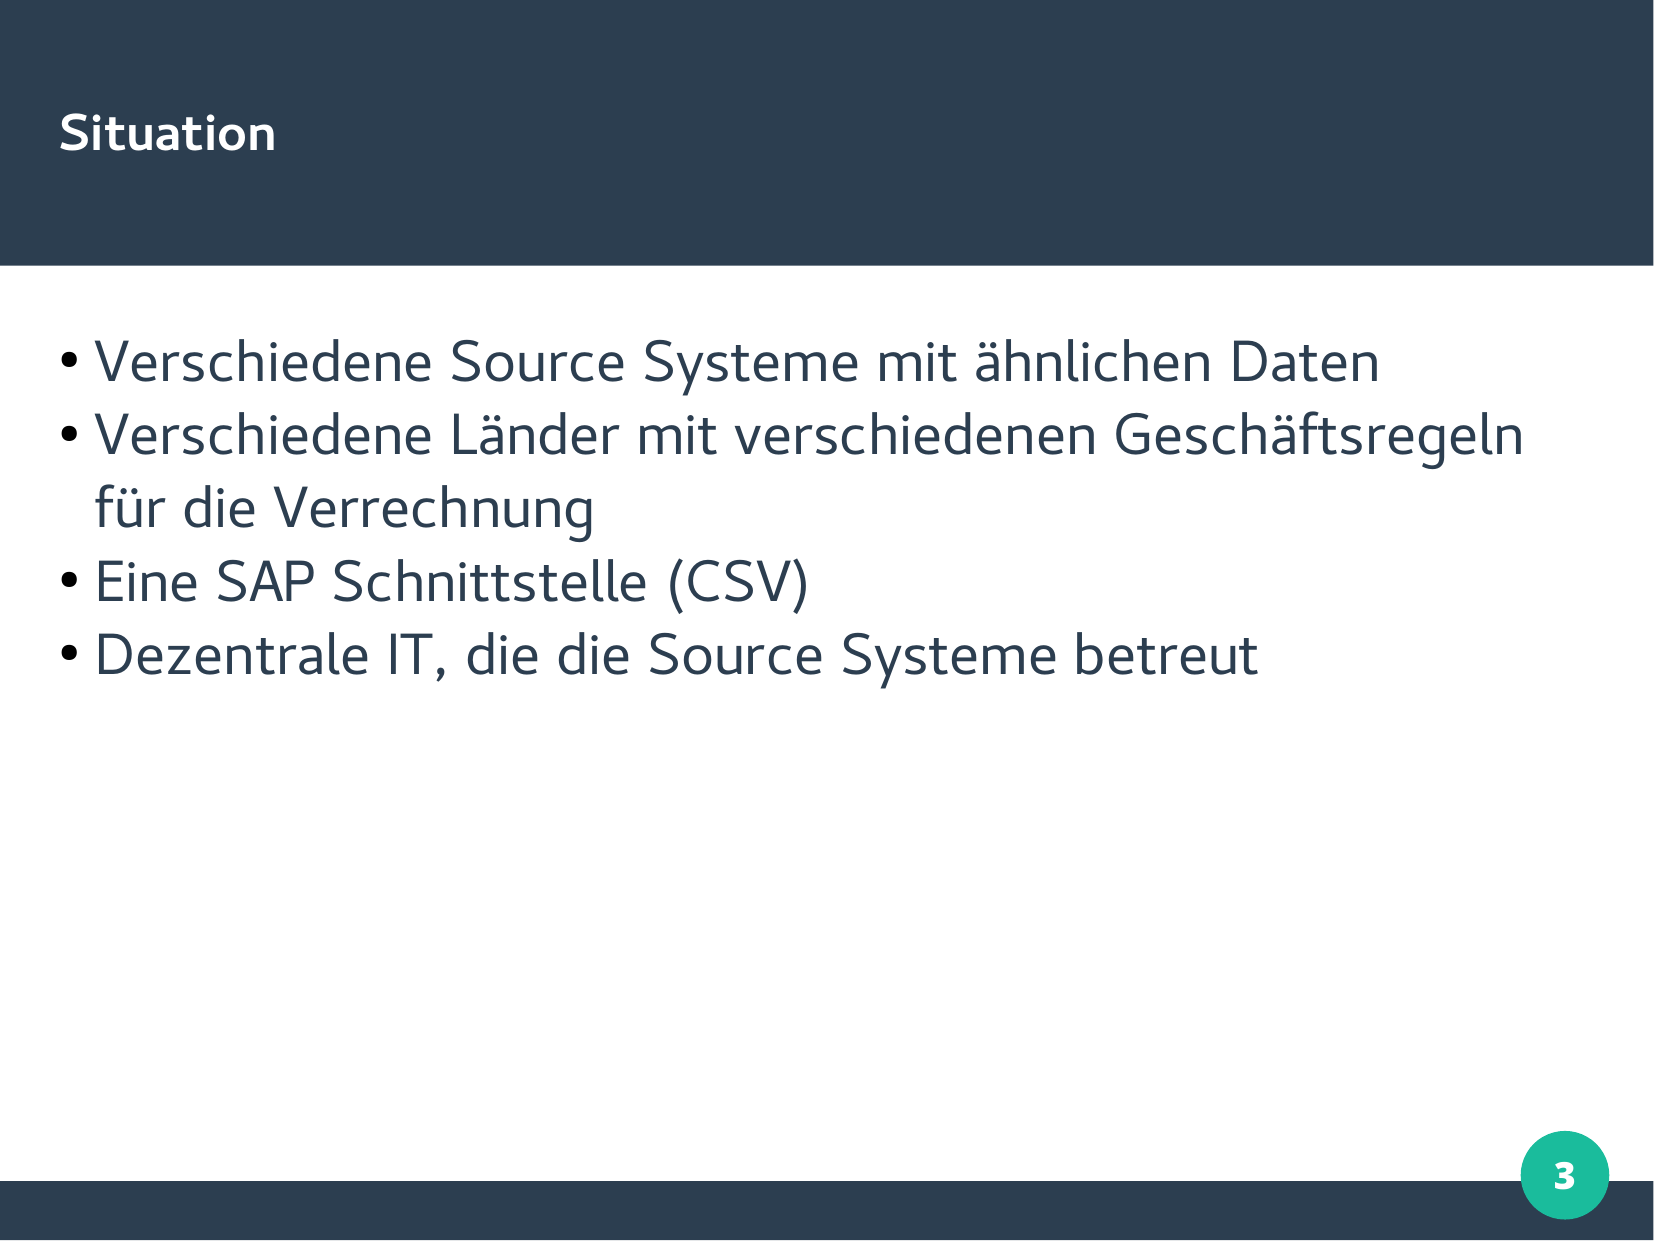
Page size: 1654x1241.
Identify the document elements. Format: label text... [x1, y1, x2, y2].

subtitle Verschiedene Source Systeme mit ähnlichen Daten Verschiedene Länder mit verschiedenen Geschäftsregeln für die Verrechnung Eine SAP Schnittstelle (CSV) Dezentrale IT, die die Source Systeme betreut [59, 324, 1565, 1093]
title Situation [59, 59, 1595, 207]
